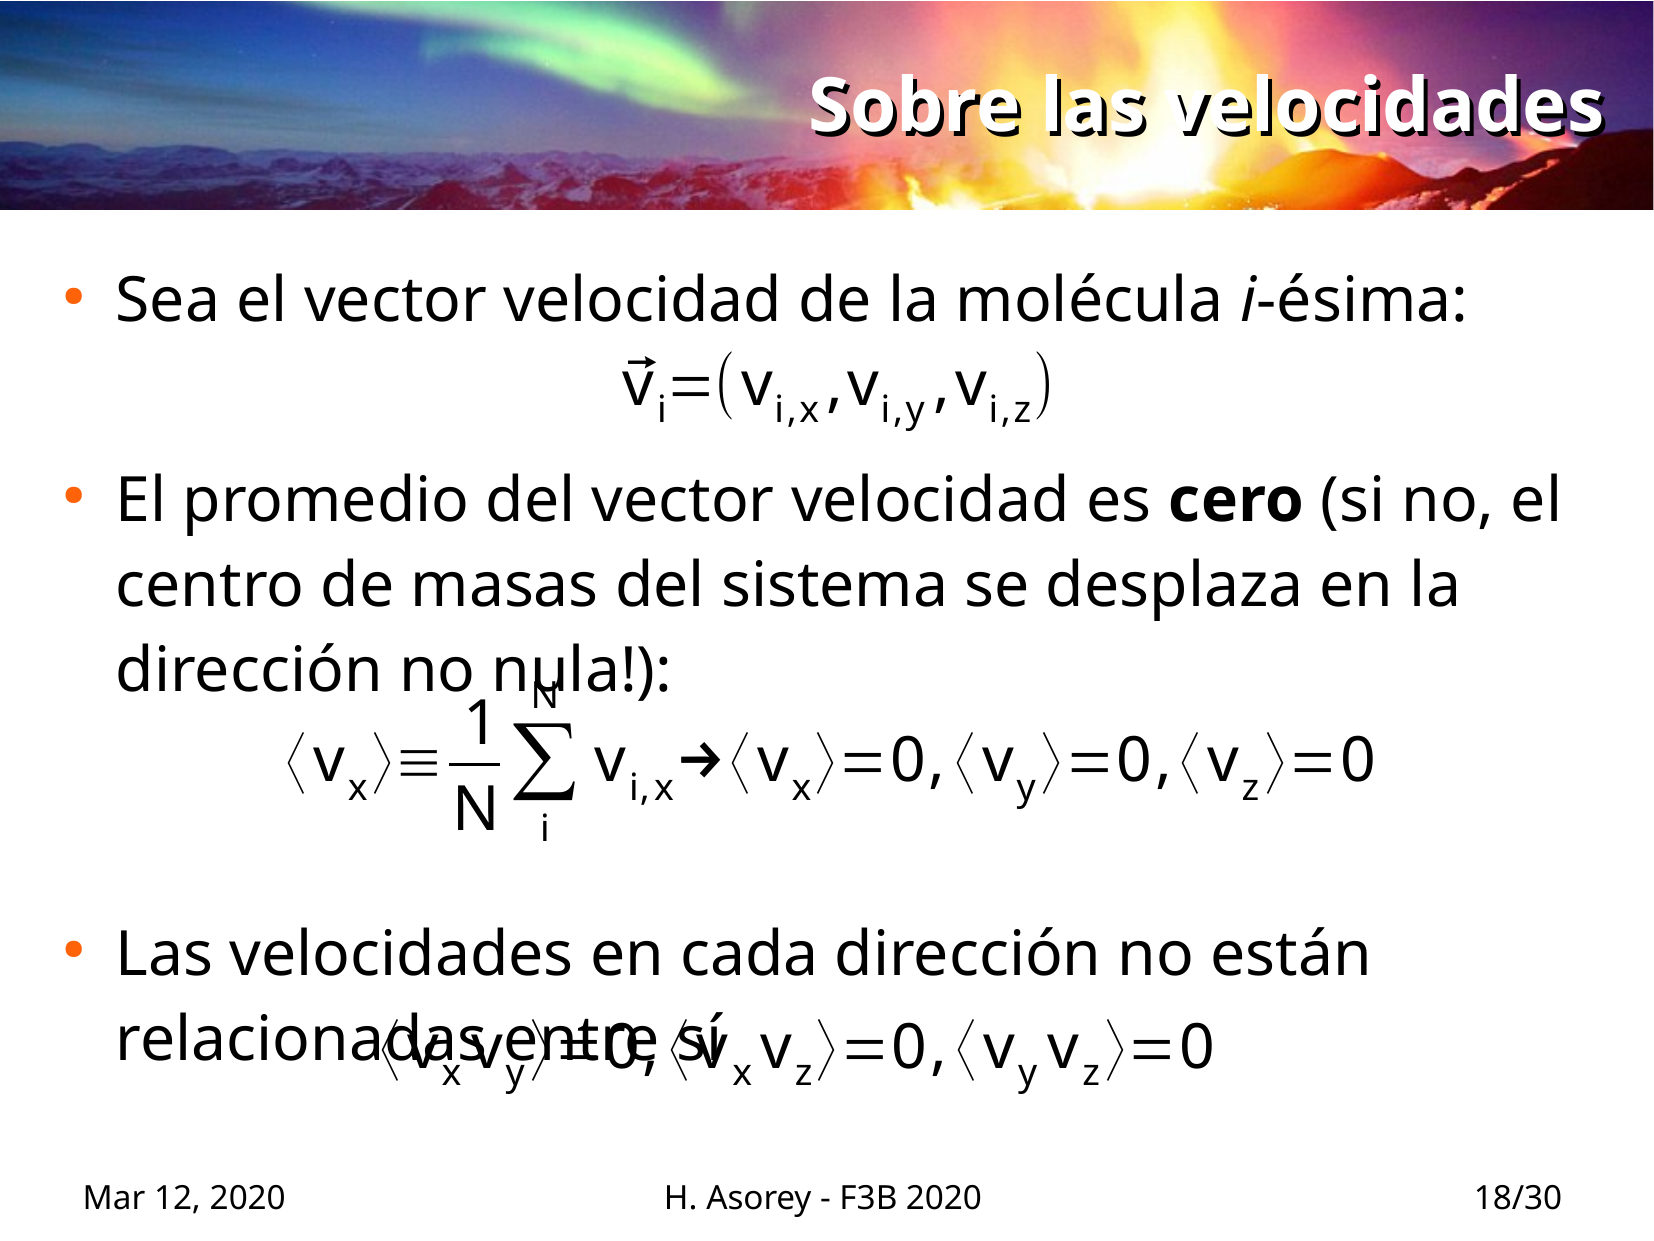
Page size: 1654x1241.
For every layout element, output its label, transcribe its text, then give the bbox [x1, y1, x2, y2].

chart [615, 344, 1062, 433]
chart [372, 1007, 1231, 1096]
picture [0, 1, 1654, 210]
chart [279, 672, 1391, 850]
title Sobre las velocidades [45, 15, 1606, 191]
list Sea el vector velocidad de la molécula i-ésima: El promedio del vector velocidad es cero (si no, el centro de masas del sistema se desplaza en la dirección no nula!): Las velocidades en cada dirección no están relacionadas entre sí [45, 255, 1606, 1156]
